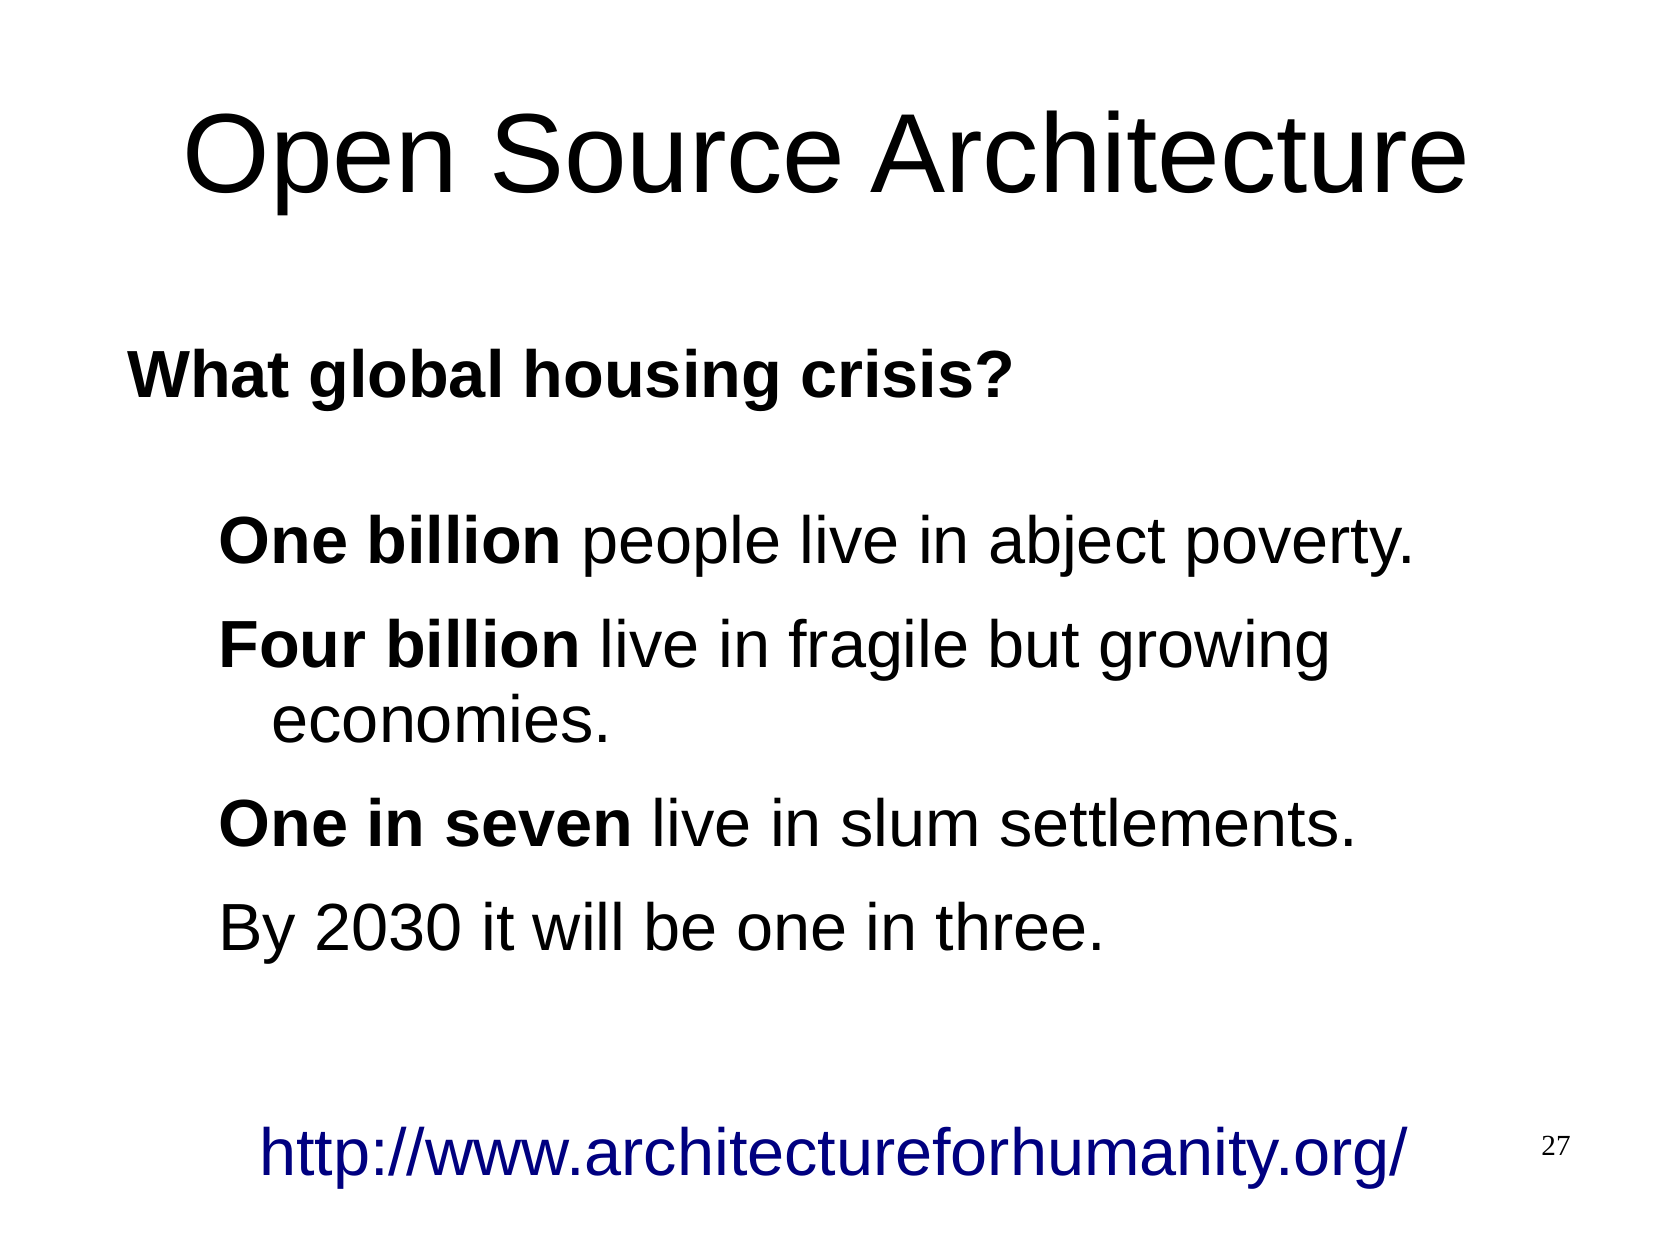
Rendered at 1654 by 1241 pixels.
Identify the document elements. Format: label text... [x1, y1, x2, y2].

text_box What global housing crisis? [112, 329, 1088, 420]
list One billion people live in abject poverty. Four billion live in fragile but growing economies. One in seven live in slum settlements. By 2030 it will be one in three. [200, 502, 1544, 1013]
text_box http://www.architectureforhumanity.org/ [187, 1107, 1501, 1197]
title Open Source Architecture [82, 49, 1571, 257]
